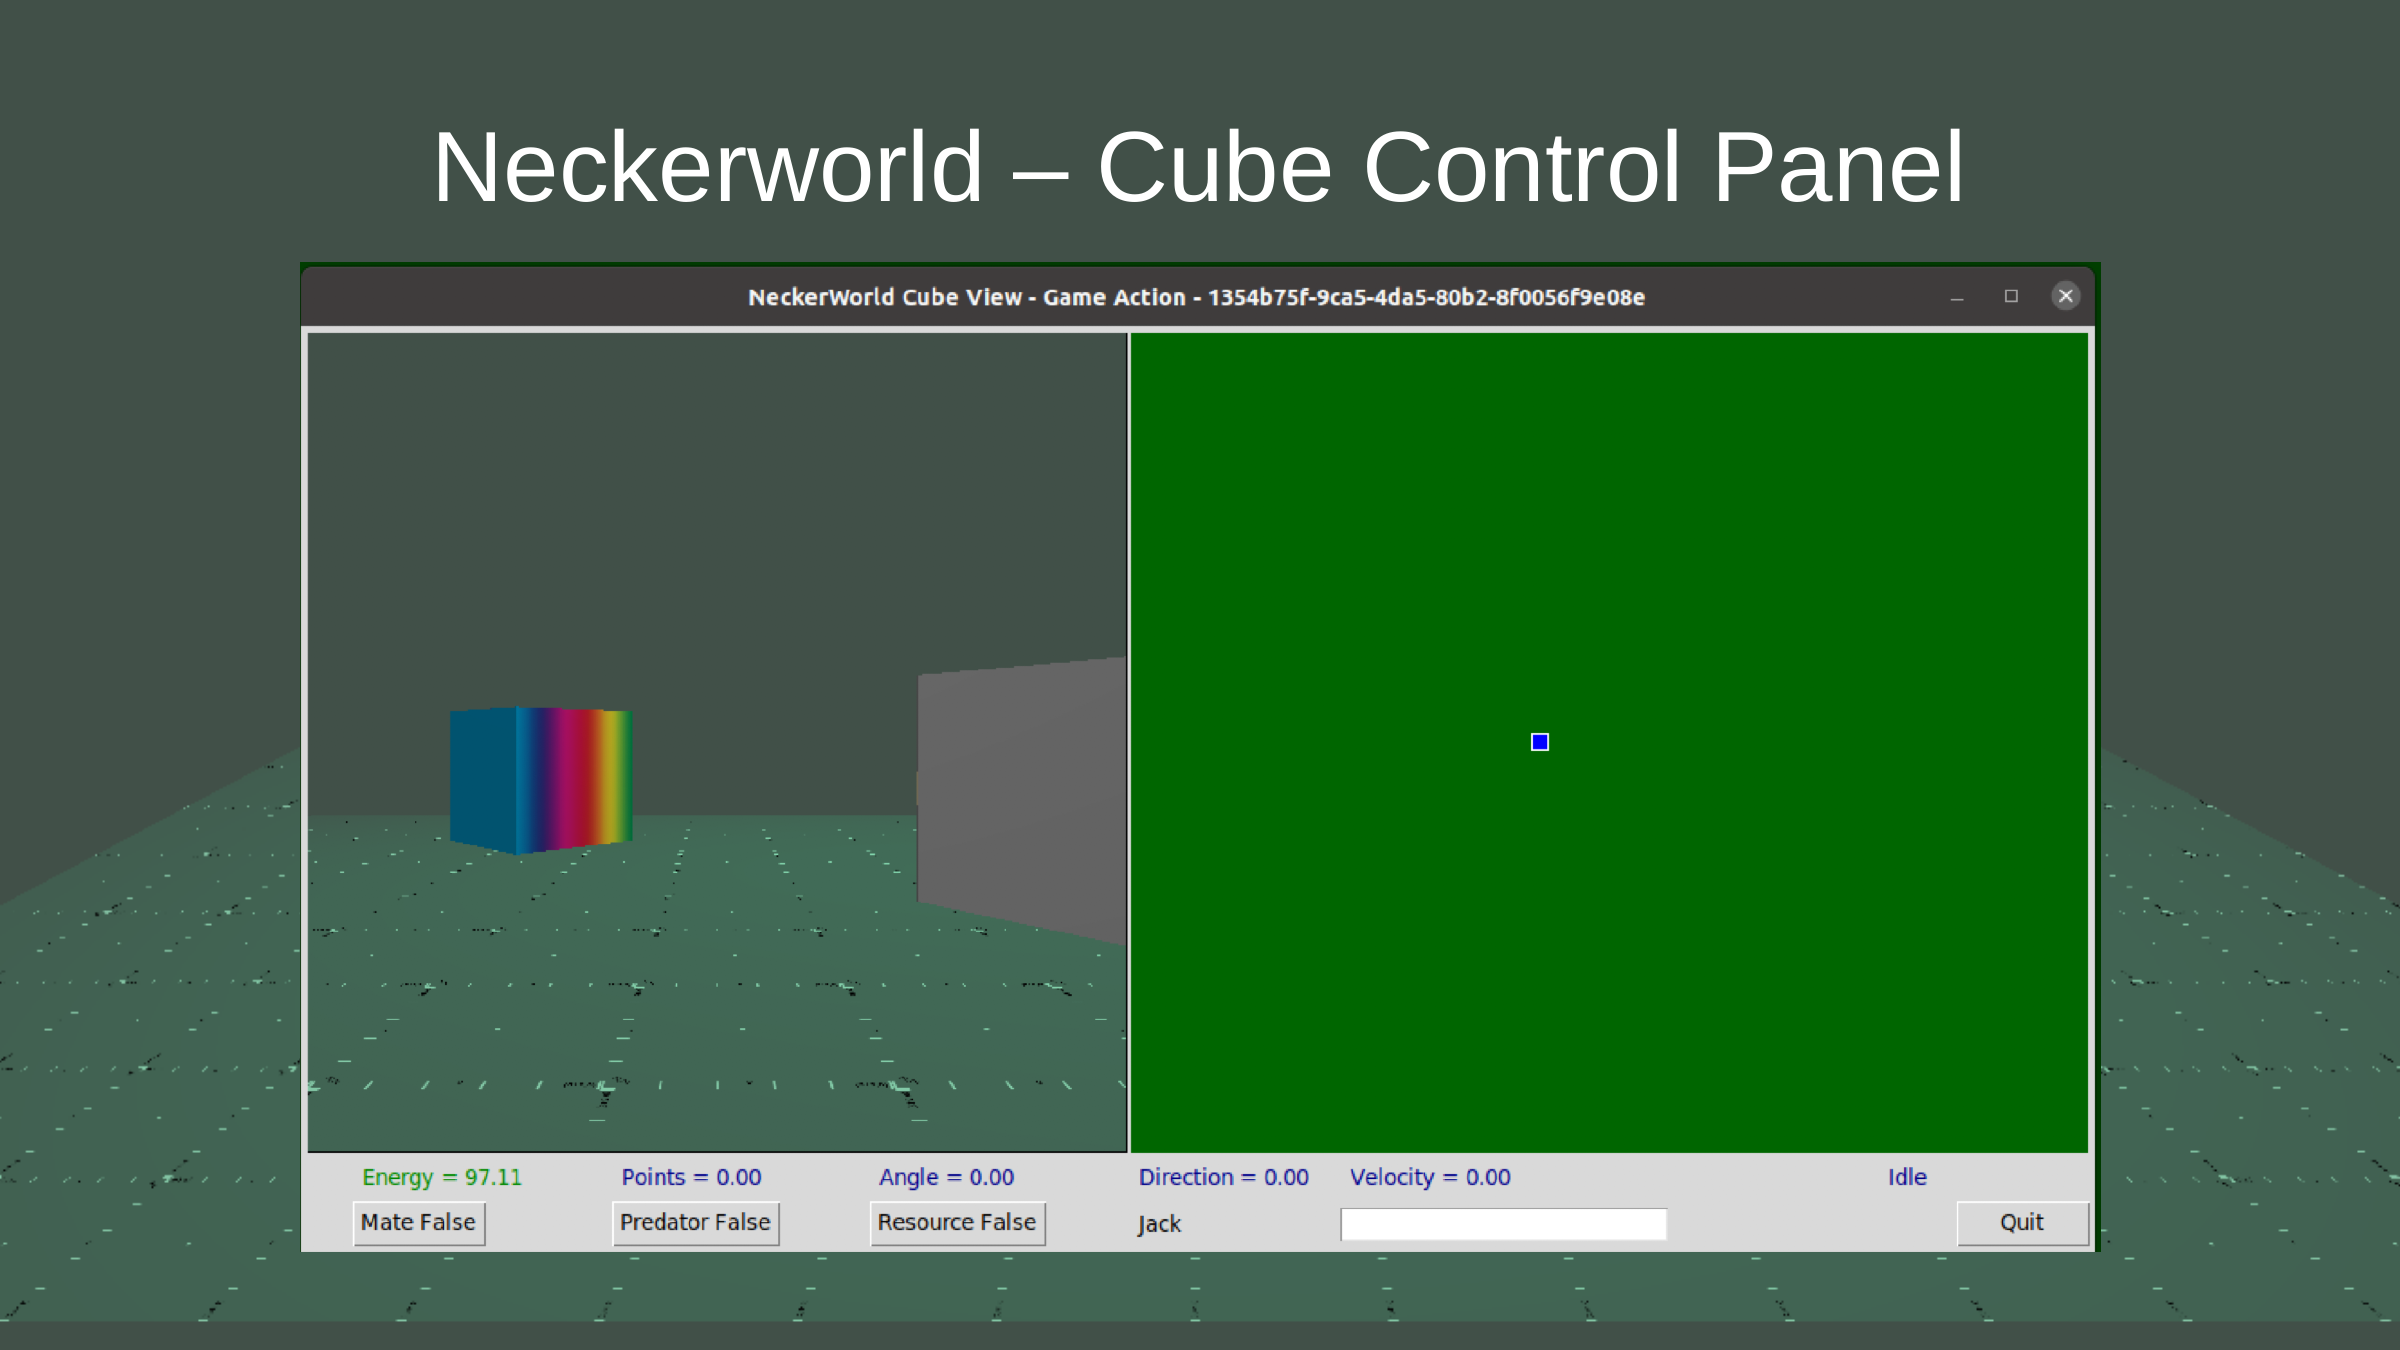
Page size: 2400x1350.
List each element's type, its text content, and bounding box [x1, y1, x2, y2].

picture [0, 0, 2400, 1350]
title Neckerworld – Cube Control Panel [120, 53, 2280, 280]
